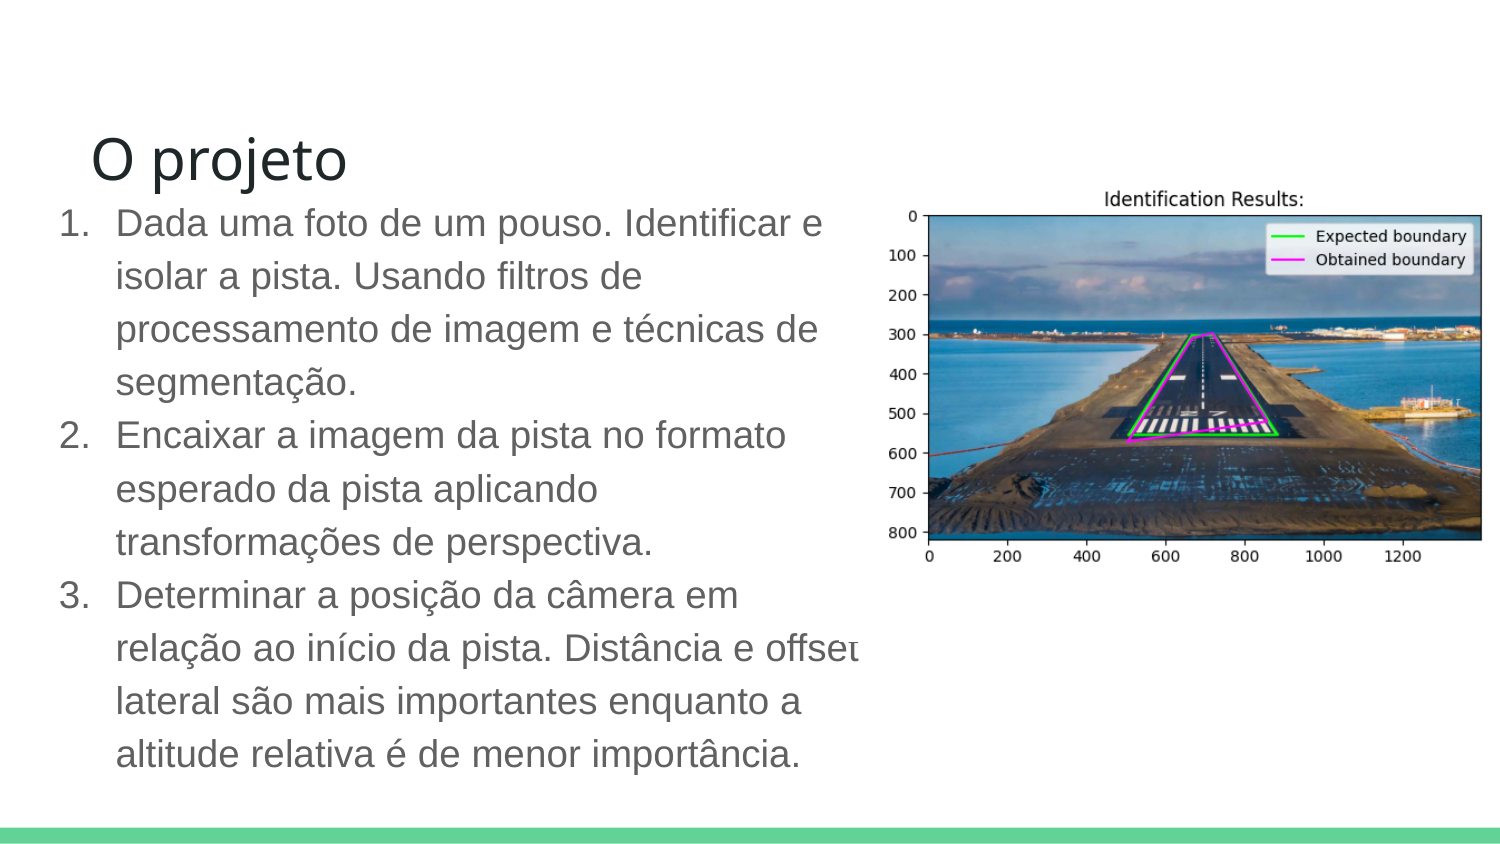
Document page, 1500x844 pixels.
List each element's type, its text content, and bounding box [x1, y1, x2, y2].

picture [839, 107, 1500, 642]
title O projeto [75, 107, 839, 175]
list Dada uma foto de um pouso. Identificar e isolar a pista. Usando filtros de processamento de imagem e técnicas de segmentação. Encaixar a imagem da pista no formato esperado da pista aplicando transformações de perspectiva. Determinar a posição da câmera em relação ao início da pista. Distância e offset lateral são mais importantes enquanto a altitude relativa é de menor importância. [25, 175, 885, 737]
